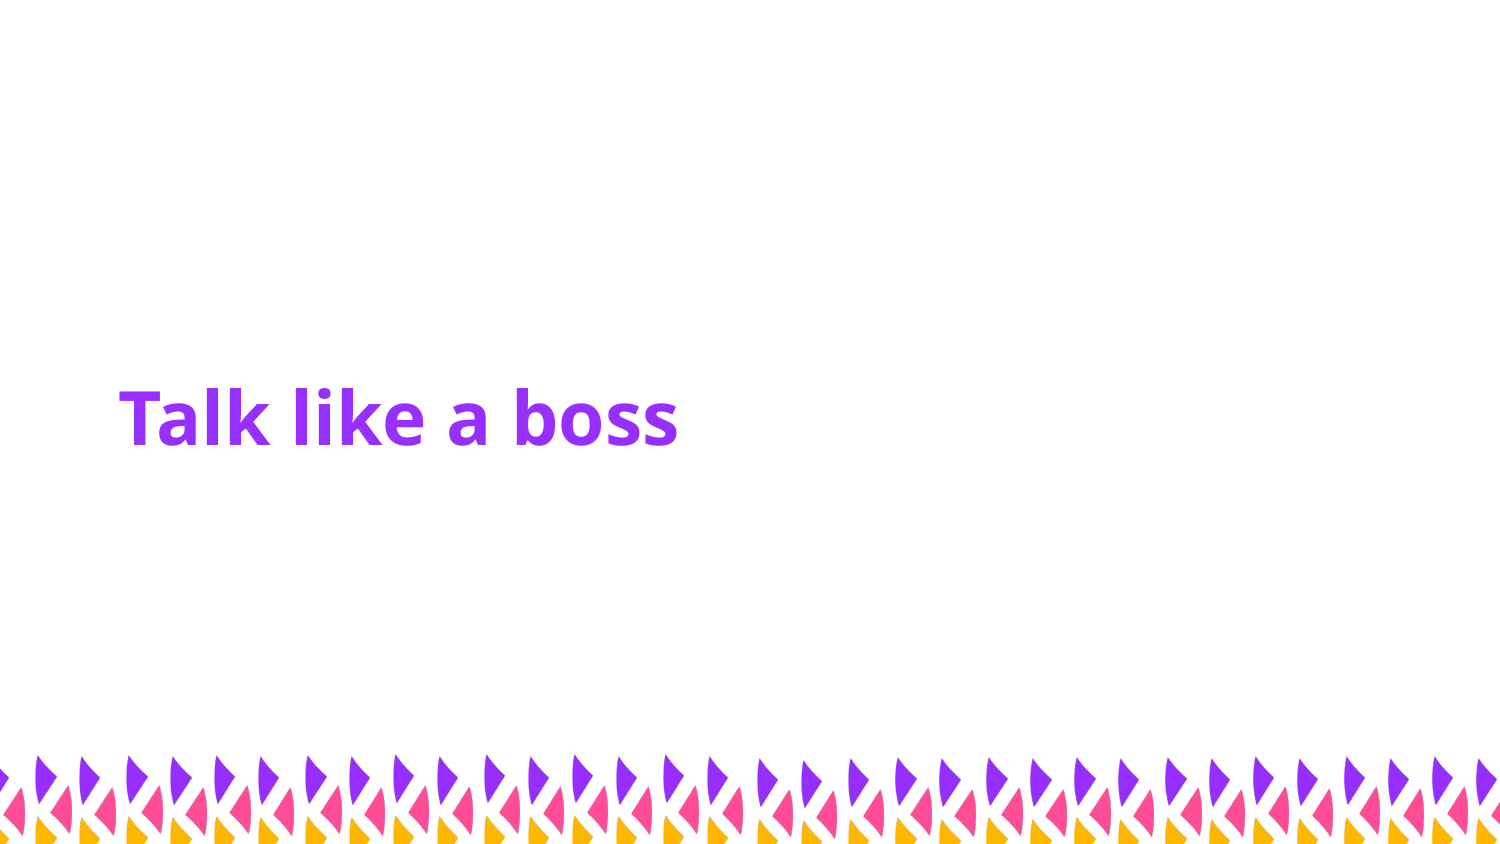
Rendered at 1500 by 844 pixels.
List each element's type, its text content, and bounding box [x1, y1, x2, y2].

picture [258, 757, 294, 844]
picture [757, 758, 793, 844]
picture [1074, 757, 1111, 844]
picture [663, 754, 699, 844]
picture [1253, 756, 1289, 844]
picture [126, 755, 163, 844]
picture [1118, 758, 1154, 844]
picture [707, 756, 743, 844]
picture [79, 757, 116, 844]
picture [349, 757, 385, 844]
picture [35, 755, 72, 844]
picture [1432, 756, 1468, 844]
picture [0, 757, 25, 844]
picture [1344, 756, 1380, 844]
picture [1030, 758, 1067, 844]
picture [214, 755, 251, 844]
picture [801, 760, 837, 844]
picture [1297, 758, 1333, 844]
picture [572, 754, 608, 844]
picture [484, 754, 520, 844]
picture [939, 758, 976, 844]
picture [616, 756, 652, 844]
picture [528, 756, 564, 844]
picture [1165, 757, 1202, 844]
picture [1476, 758, 1500, 844]
picture [1209, 758, 1245, 844]
picture [170, 757, 207, 844]
picture [1388, 758, 1424, 844]
picture [393, 754, 429, 844]
title Talk like a boss [103, 355, 823, 488]
picture [437, 756, 473, 844]
picture [895, 757, 932, 844]
picture [986, 757, 1023, 844]
picture [305, 755, 342, 844]
picture [848, 758, 884, 844]
